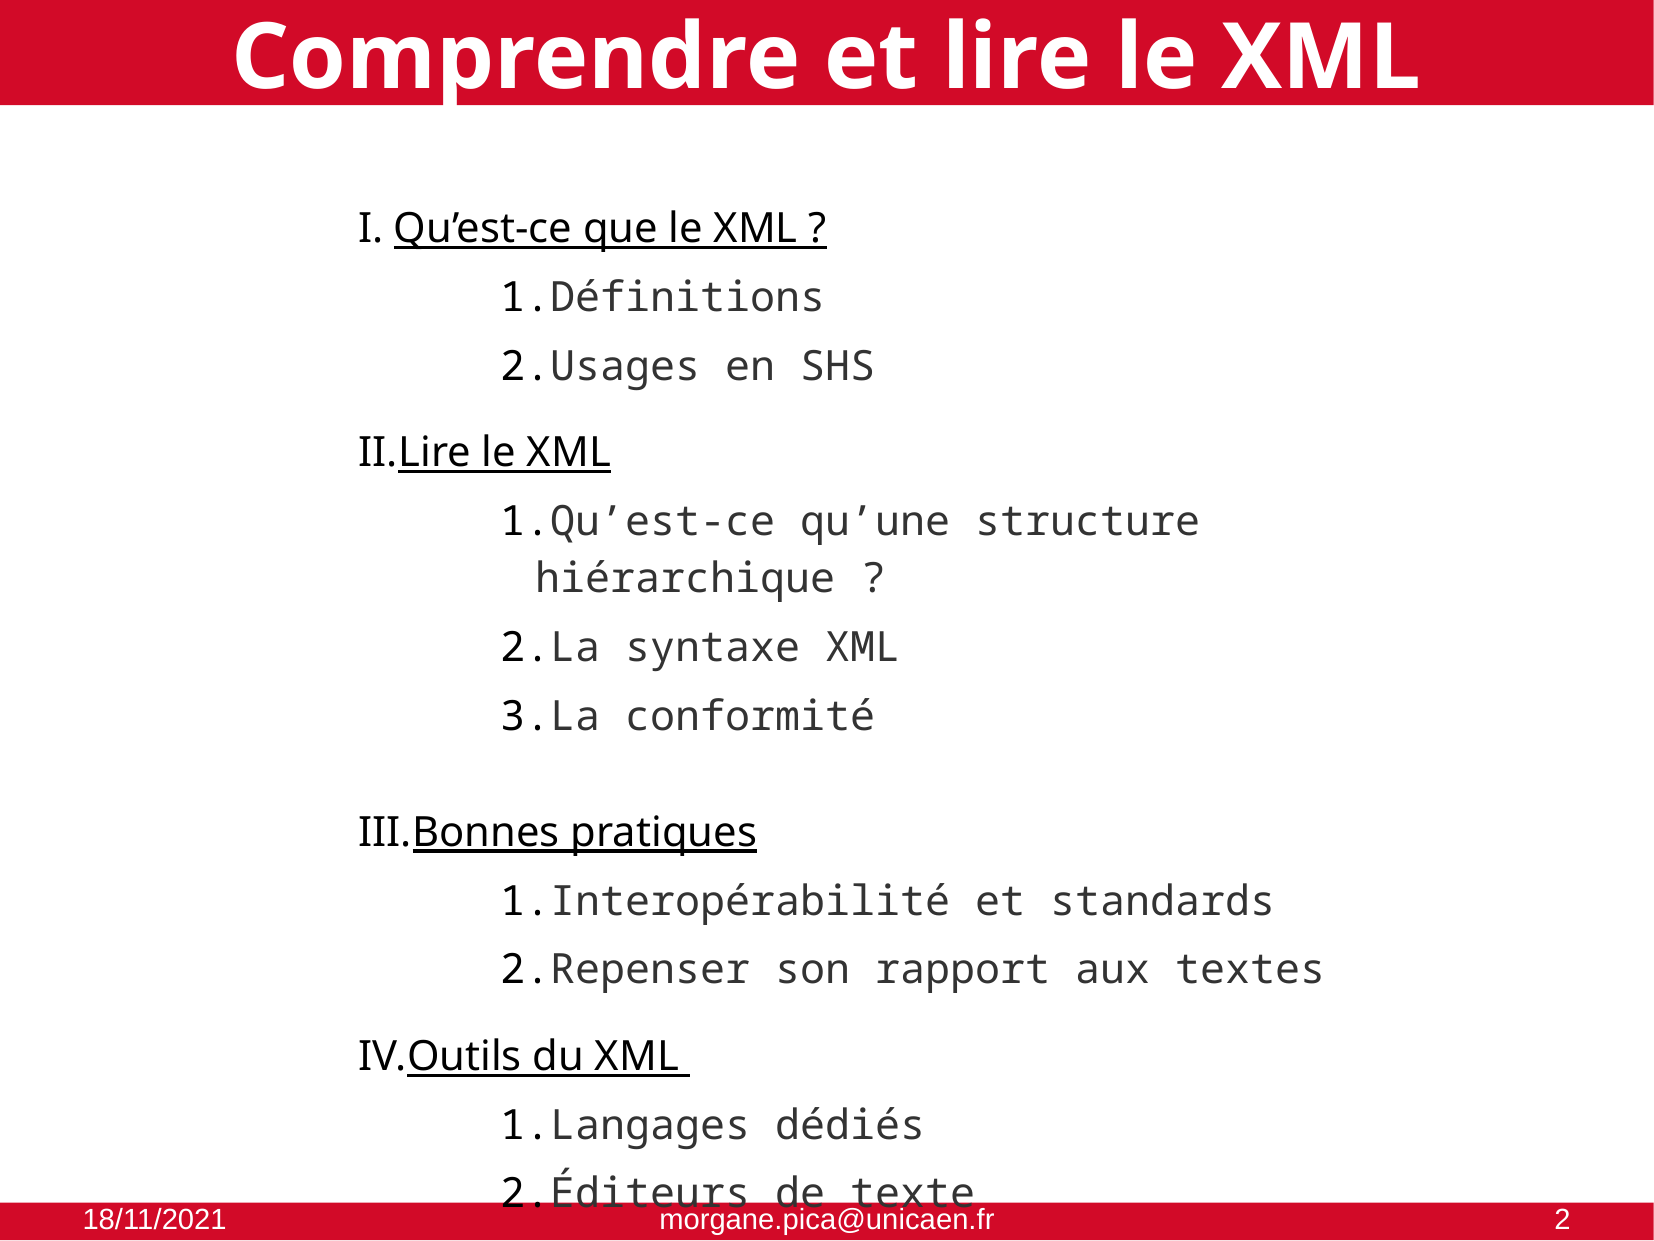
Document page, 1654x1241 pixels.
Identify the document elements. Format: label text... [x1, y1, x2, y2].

title Comprendre et lire le XML [0, 0, 1654, 108]
text_box Qu’est-ce que le XML ? Définitions Usages en SHS Lire le XML Qu’est-ce qu’une structure hiérarchique ? La syntaxe XML La conformité Bonnes pratiques Interopérabilité et standards Repenser son rapport aux textes Outils du XML Langages dédiés Éditeurs de texte BaseX [343, 190, 1456, 1092]
